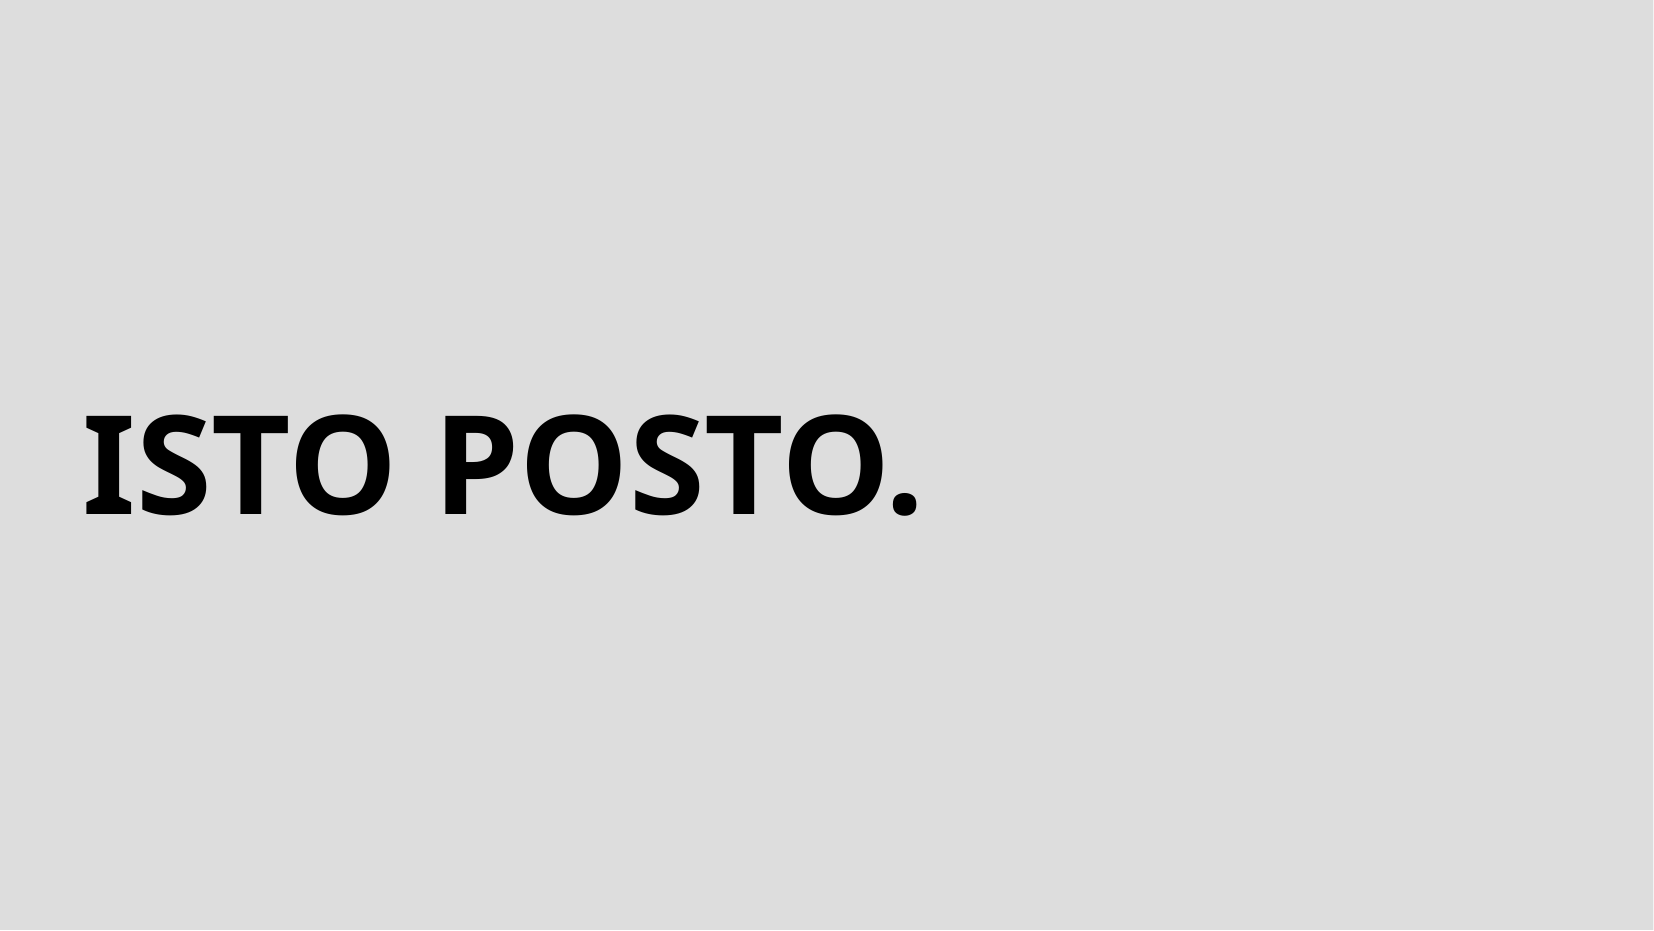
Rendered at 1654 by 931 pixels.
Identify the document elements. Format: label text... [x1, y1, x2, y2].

subtitle ISTO POSTO. [82, 37, 1571, 886]
